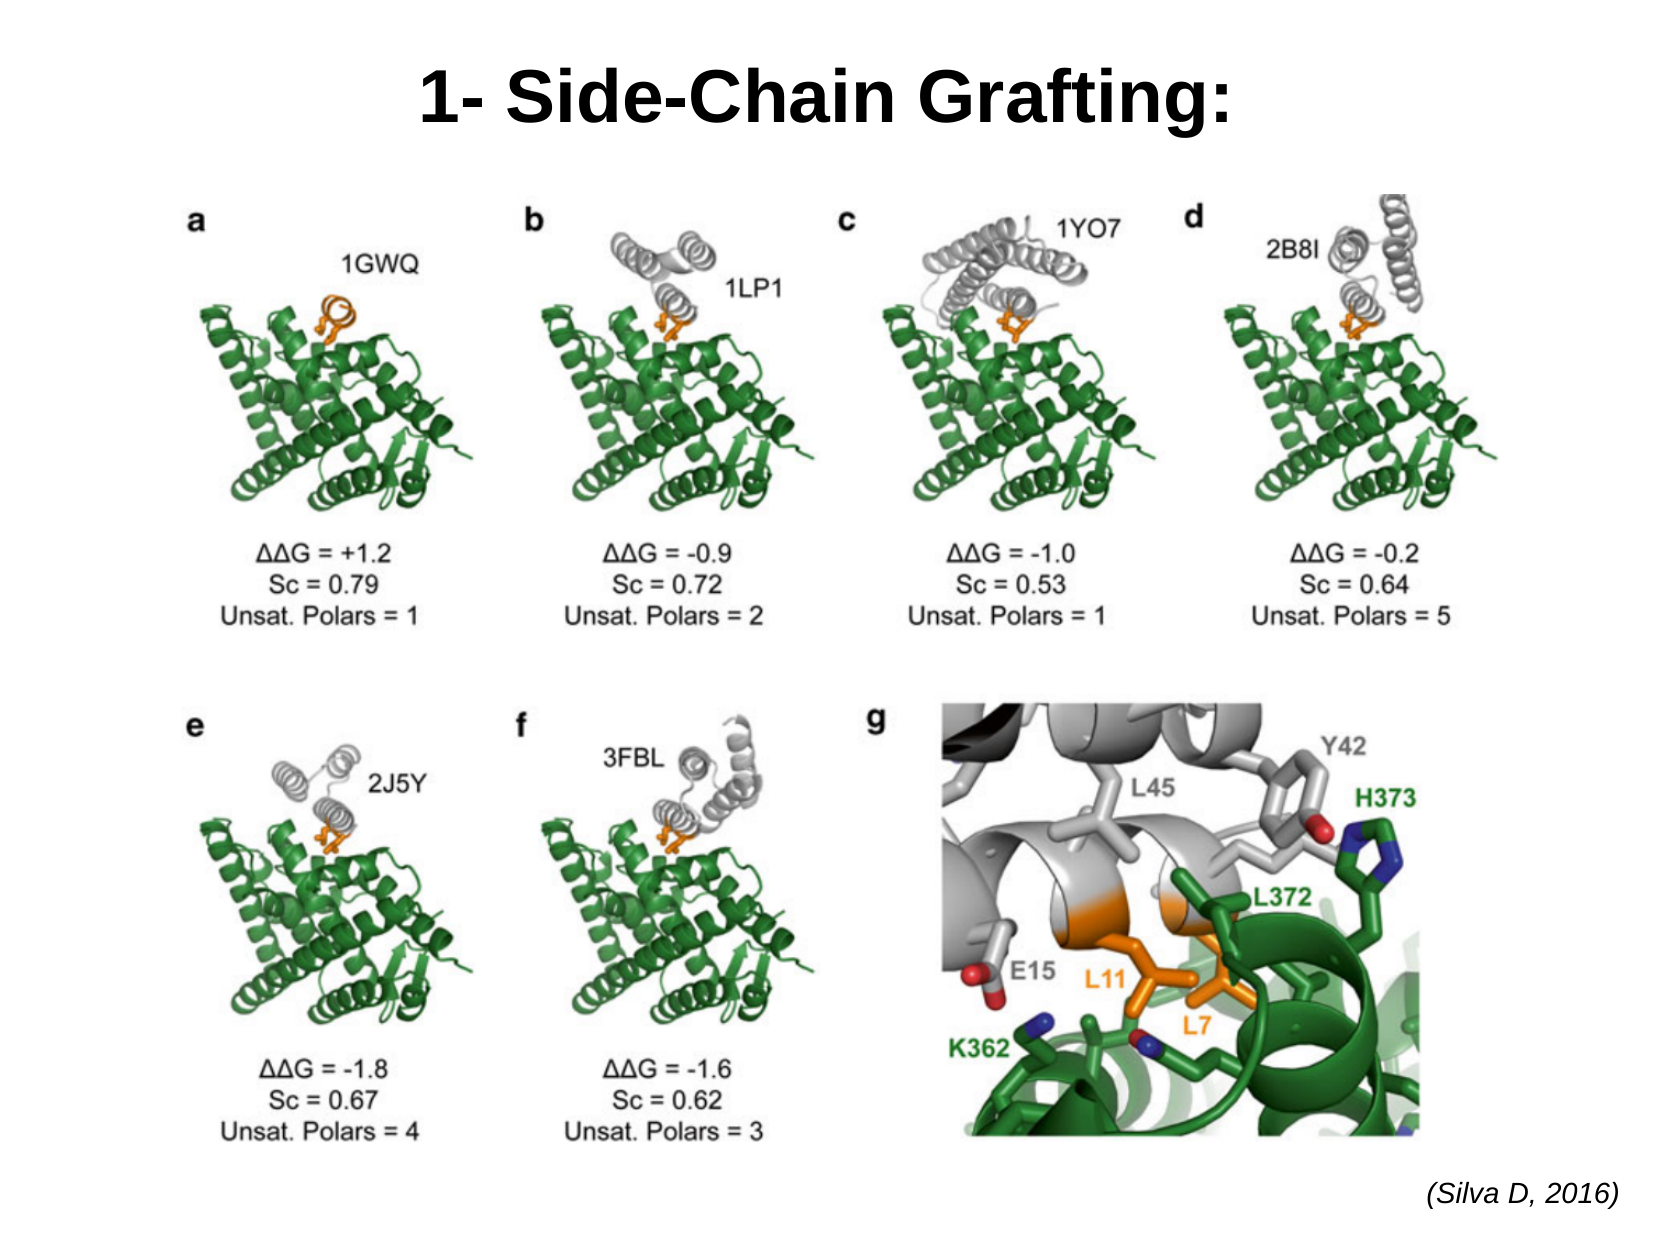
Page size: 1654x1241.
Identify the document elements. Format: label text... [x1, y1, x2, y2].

picture [161, 194, 1516, 1154]
text_box (Silva D, 2016) [1245, 1170, 1636, 1218]
text_box 1- Side-Chain Grafting: [0, 47, 1654, 146]
